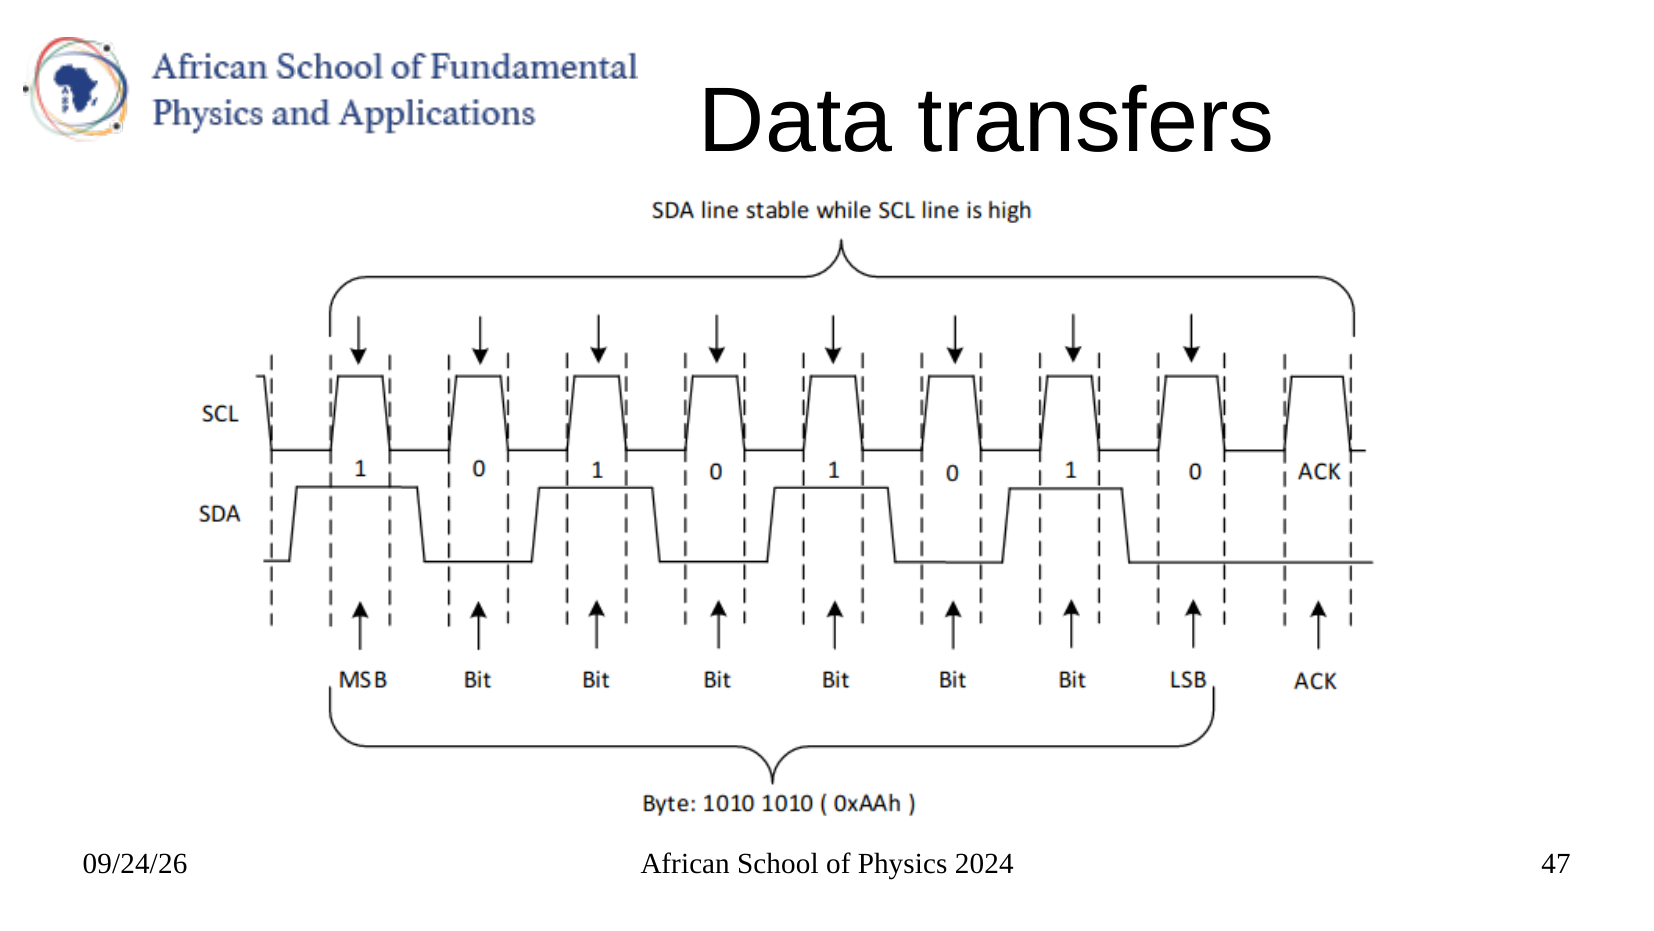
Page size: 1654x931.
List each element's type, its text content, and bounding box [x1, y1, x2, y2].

picture [23, 37, 403, 142]
picture [187, 187, 1471, 827]
title Data transfers [403, 37, 1571, 193]
